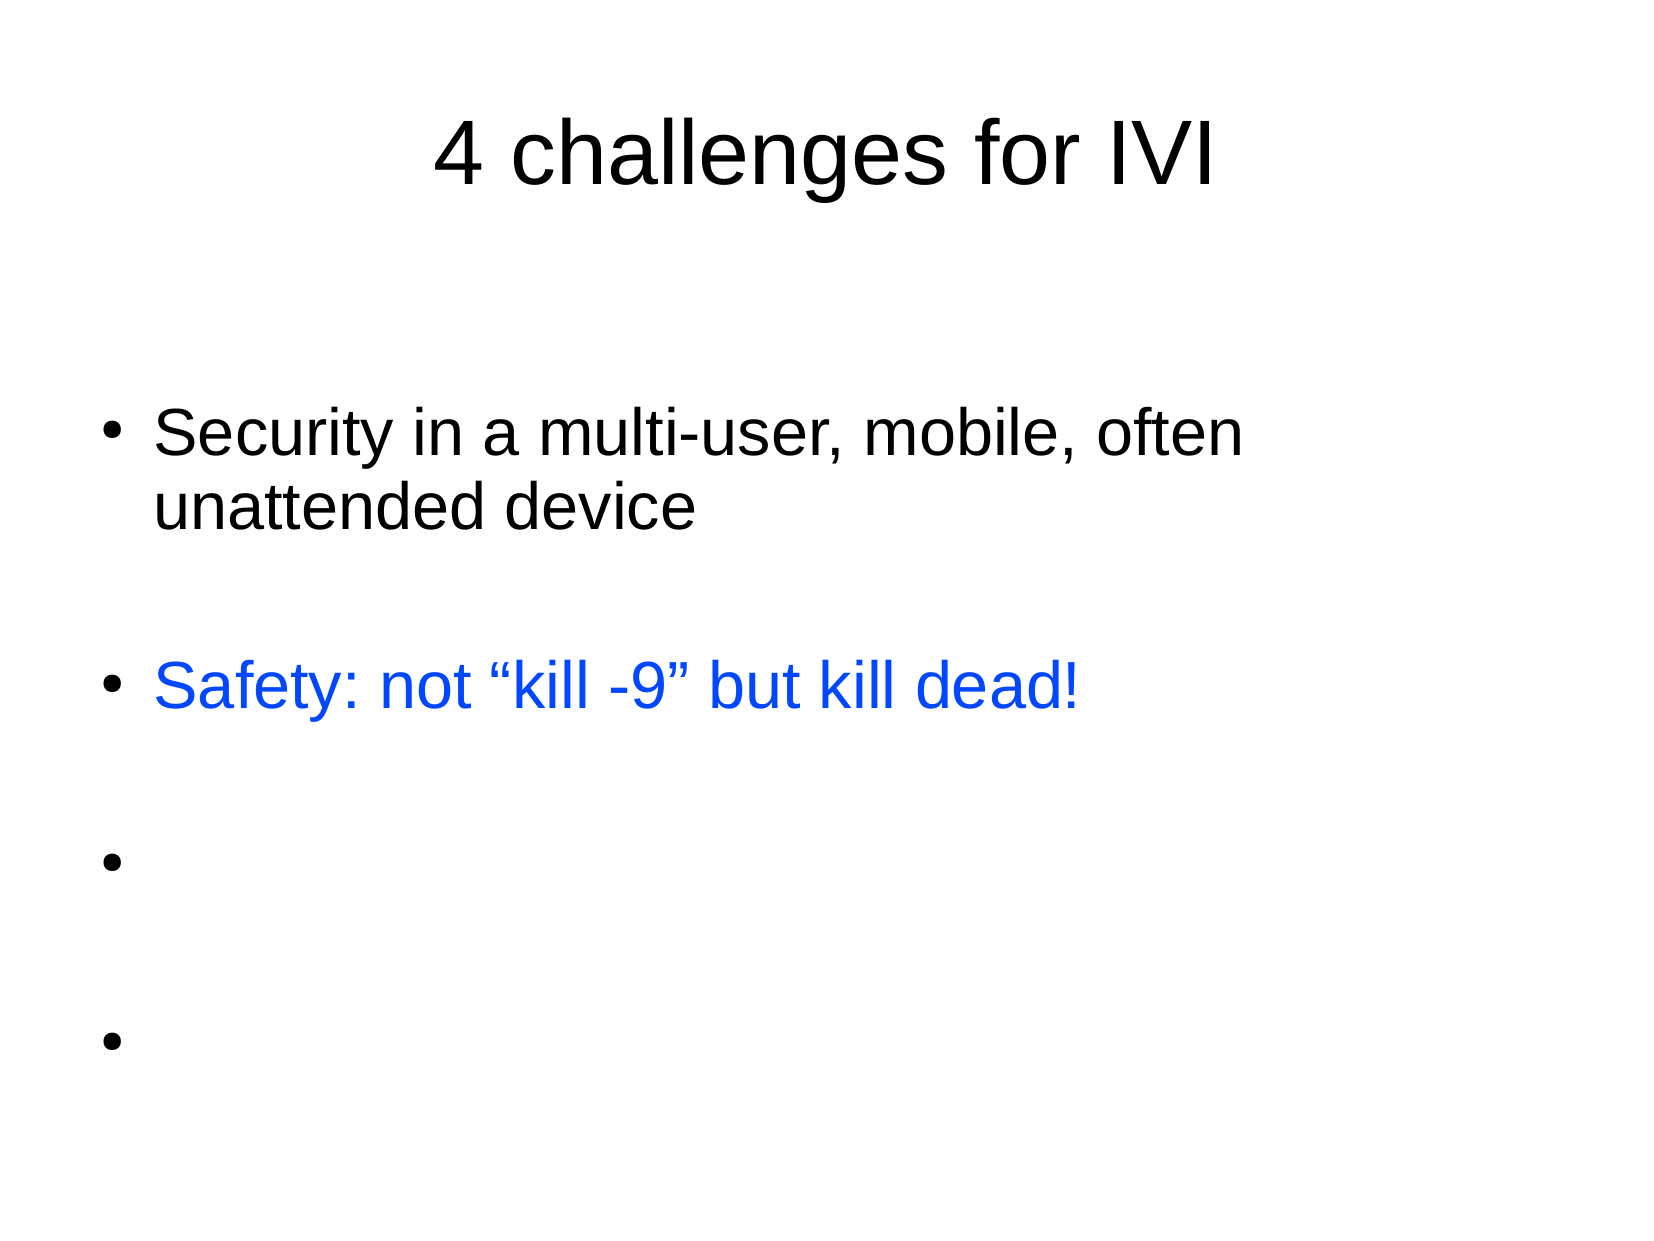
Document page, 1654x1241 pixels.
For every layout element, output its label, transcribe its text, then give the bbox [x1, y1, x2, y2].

title 4 challenges for IVI [82, 49, 1571, 257]
list Security in a multi-user, mobile, often unattended device Safety: not “kill -9” but kill dead! [82, 290, 1571, 1109]
